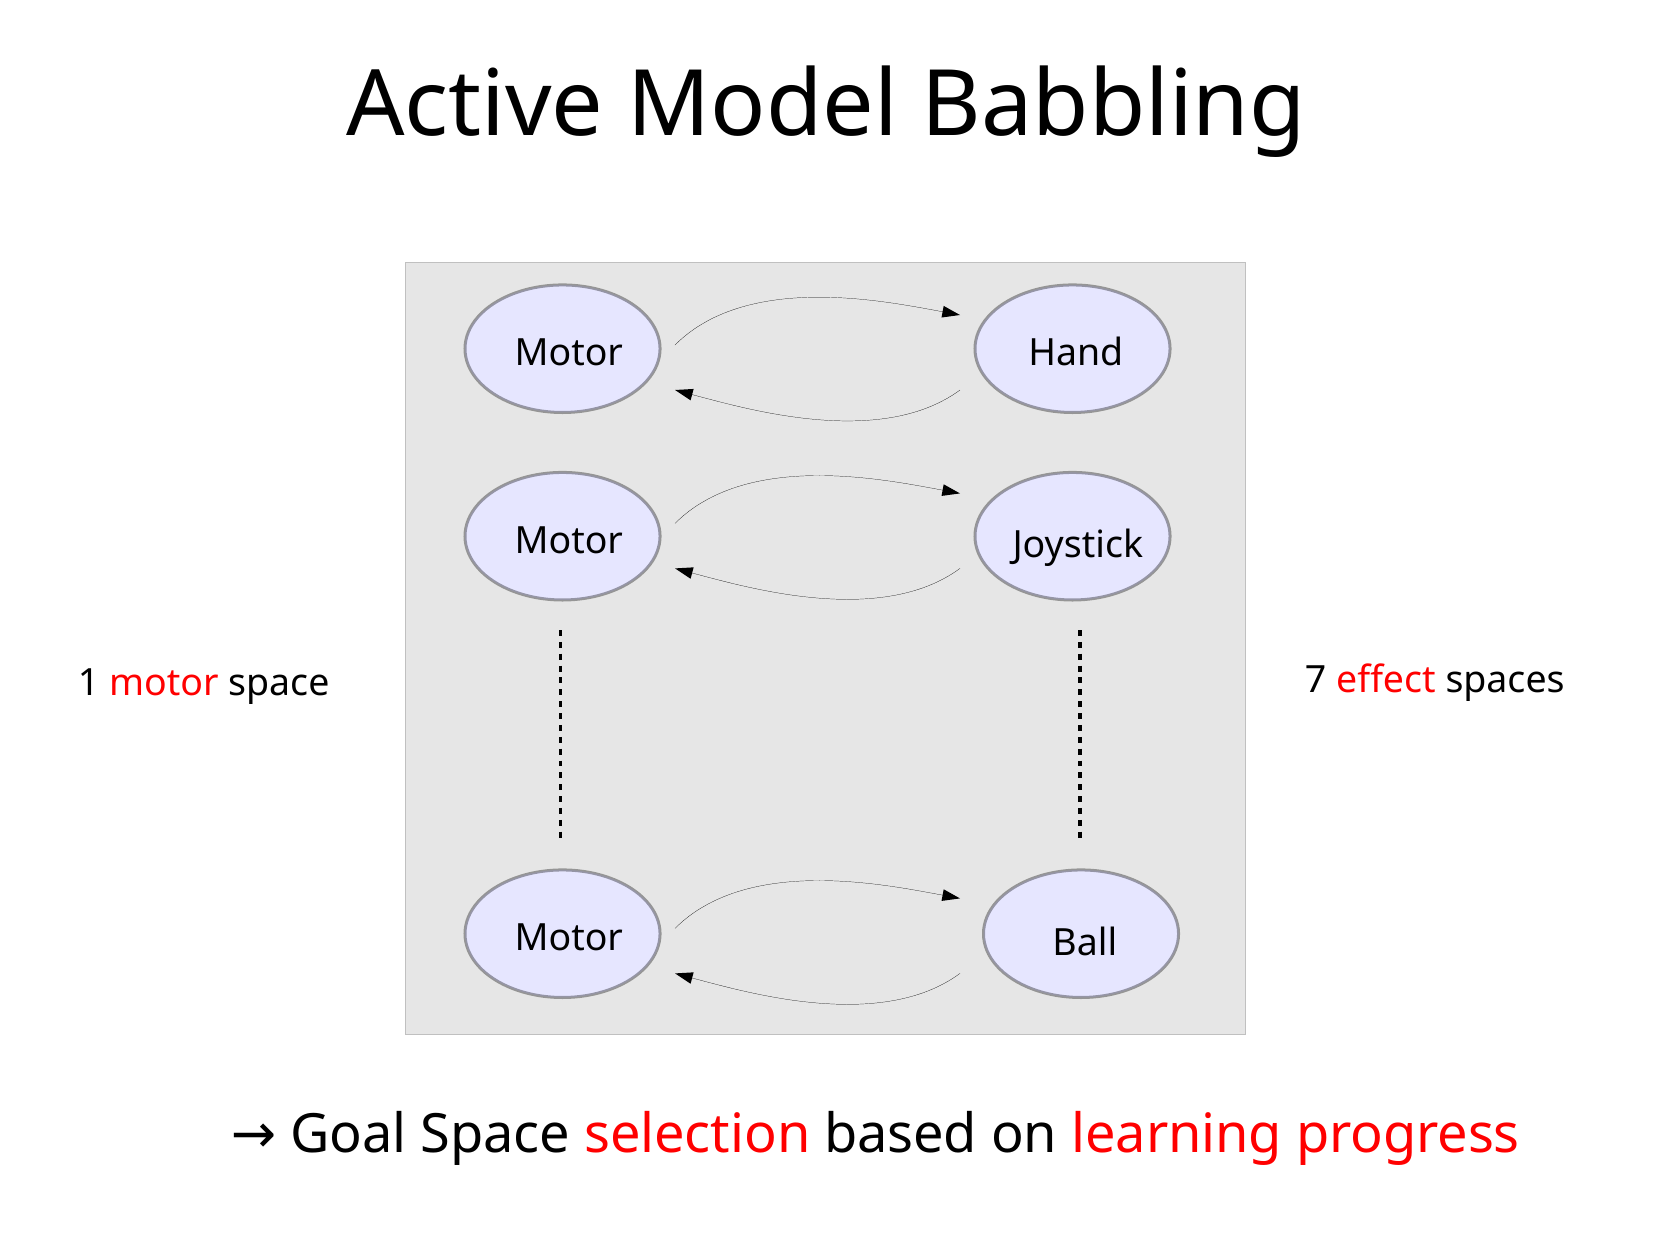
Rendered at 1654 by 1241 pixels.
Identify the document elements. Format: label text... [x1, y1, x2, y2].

text_box [405, 262, 1246, 1035]
title Active Model Babbling [82, 34, 1571, 166]
text_box Joystick [997, 510, 1163, 567]
text_box Hand [1013, 318, 1133, 376]
text_box Motor [499, 505, 638, 563]
list → Goal Space selection based on learning progress [165, 1095, 1591, 1171]
text_box Motor [499, 903, 638, 961]
text_box 7 effect spaces [1290, 645, 1625, 698]
text_box 1 motor space [63, 648, 339, 701]
text_box Motor [499, 318, 638, 376]
text_box Ball [1037, 908, 1197, 966]
